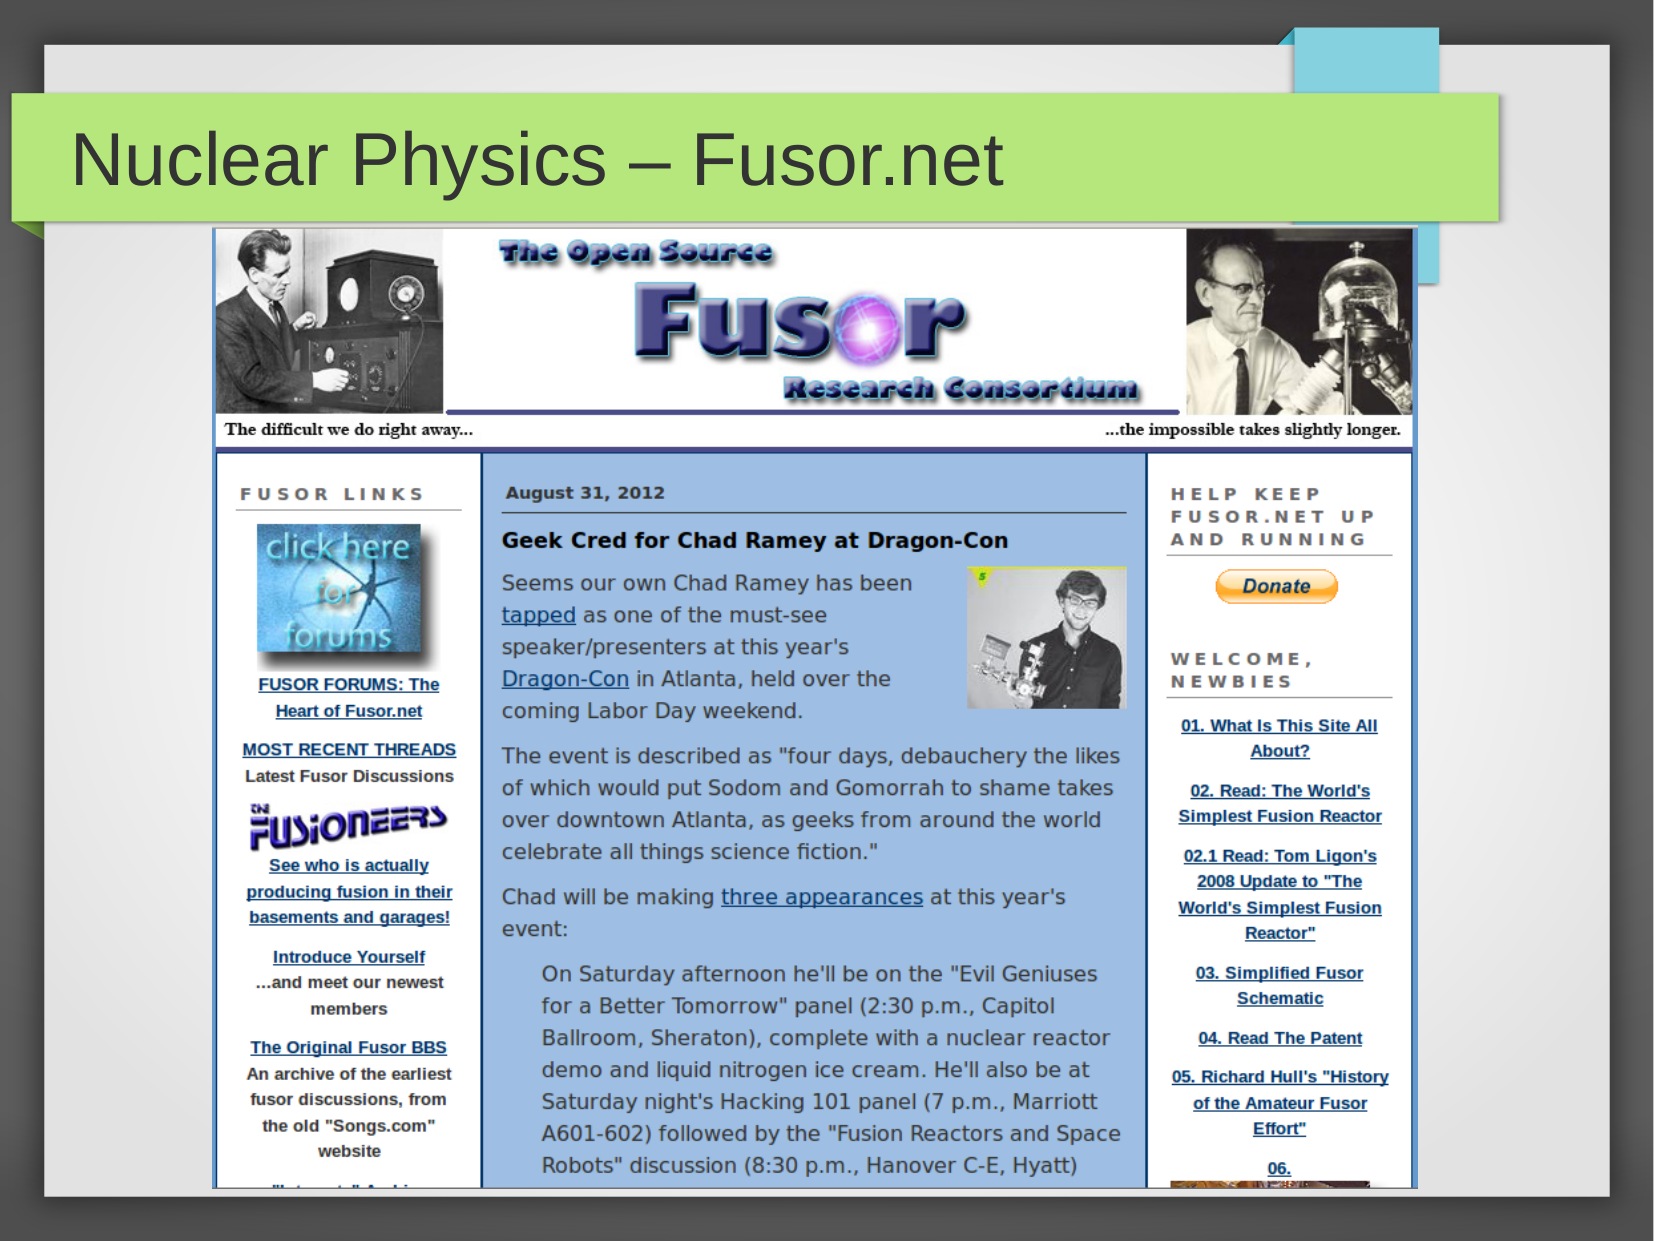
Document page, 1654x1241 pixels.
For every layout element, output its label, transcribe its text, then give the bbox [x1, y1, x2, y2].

picture [0, 0, 1654, 1241]
title Nuclear Physics – Fusor.net [70, 106, 1229, 213]
